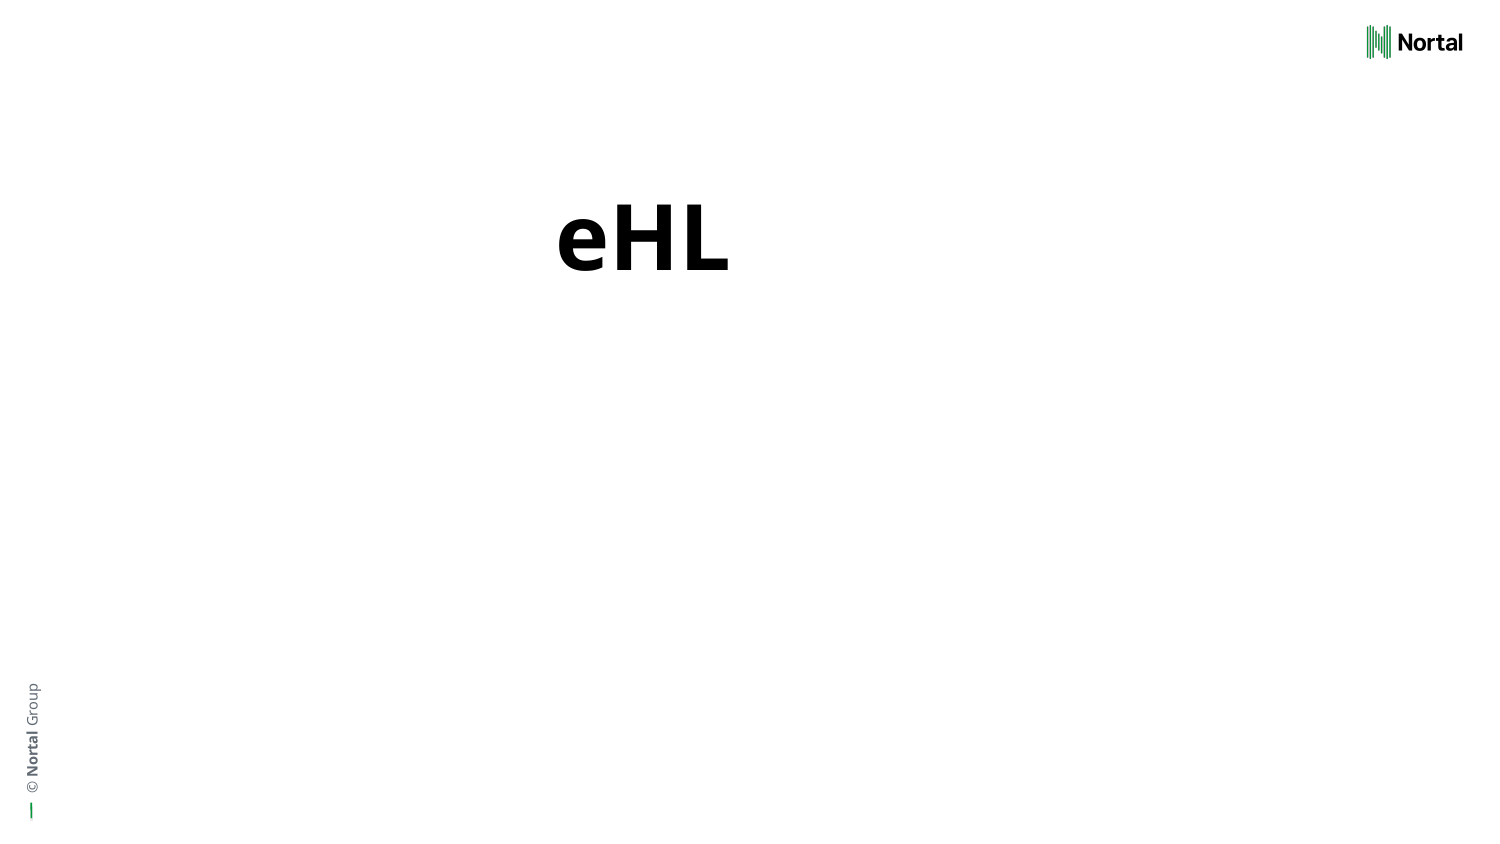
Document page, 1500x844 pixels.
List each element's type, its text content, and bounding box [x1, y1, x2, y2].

title eHL [555, 165, 783, 306]
